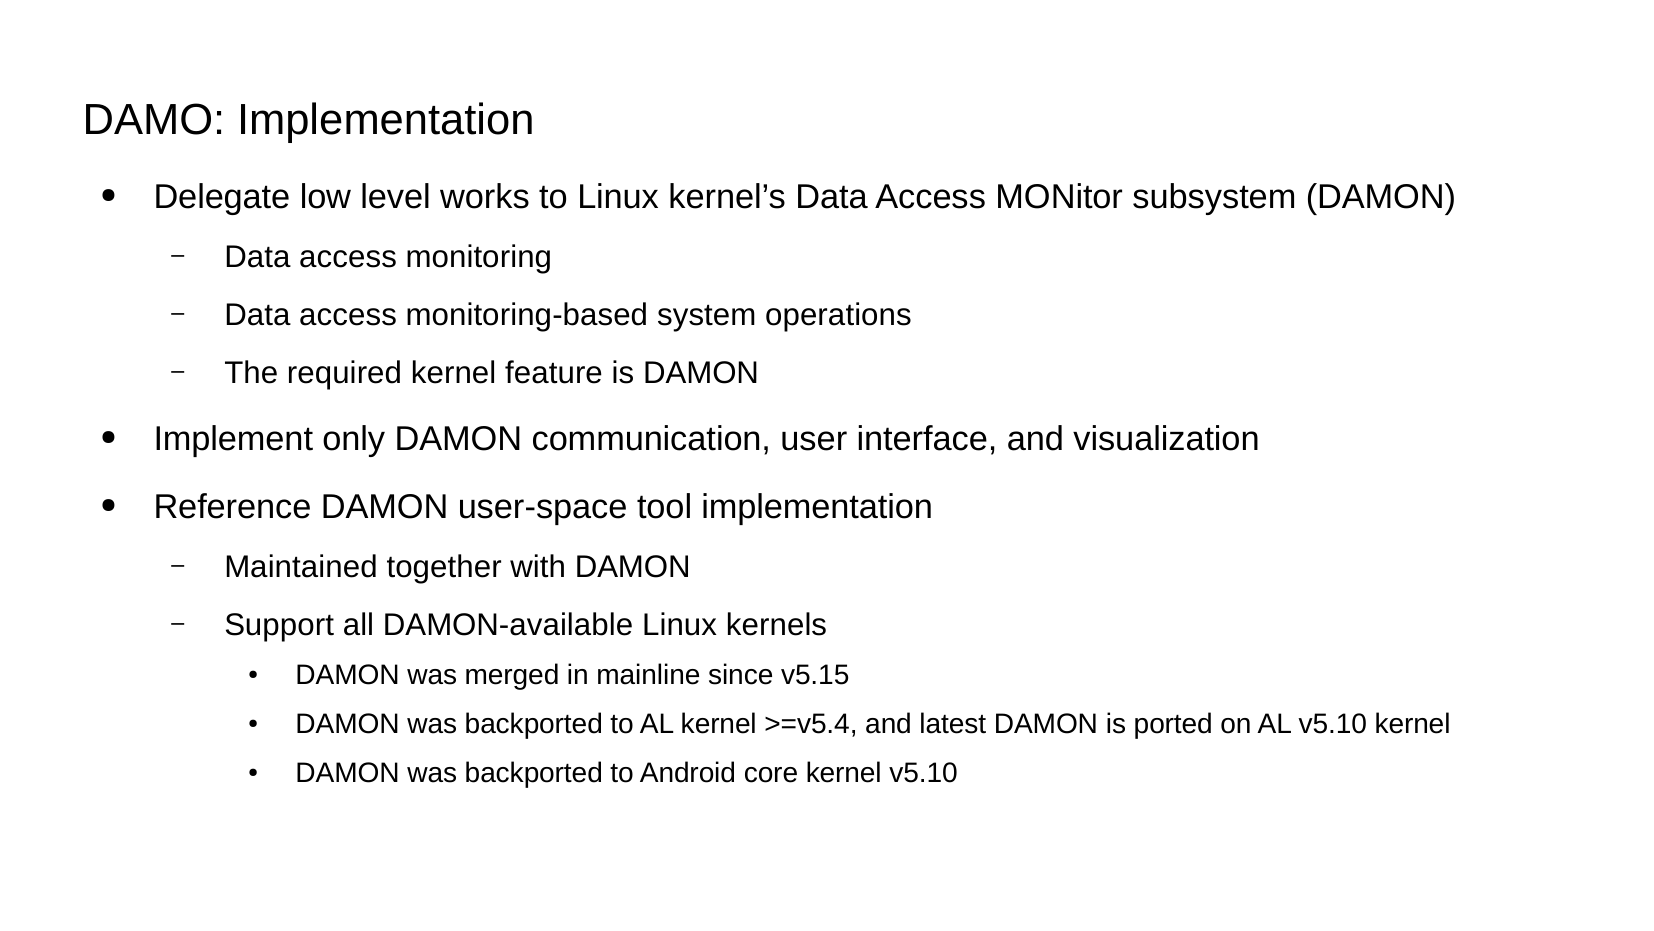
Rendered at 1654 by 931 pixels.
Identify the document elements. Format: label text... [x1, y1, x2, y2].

list Delegate low level works to Linux kernel’s Data Access MONitor subsystem (DAMON) Data access monitoring Data access monitoring-based system operations The required kernel feature is DAMON Implement only DAMON communication, user interface, and visualization Reference DAMON user-space tool implementation Maintained together with DAMON Support all DAMON-available Linux kernels DAMON was merged in mainline since v5.15 DAMON was backported to AL kernel >=v5.4, and latest DAMON is ported on AL v5.10 kernel DAMON was backported to Android core kernel v5.10 [82, 177, 1571, 833]
title DAMO: Implementation [82, 81, 1571, 157]
